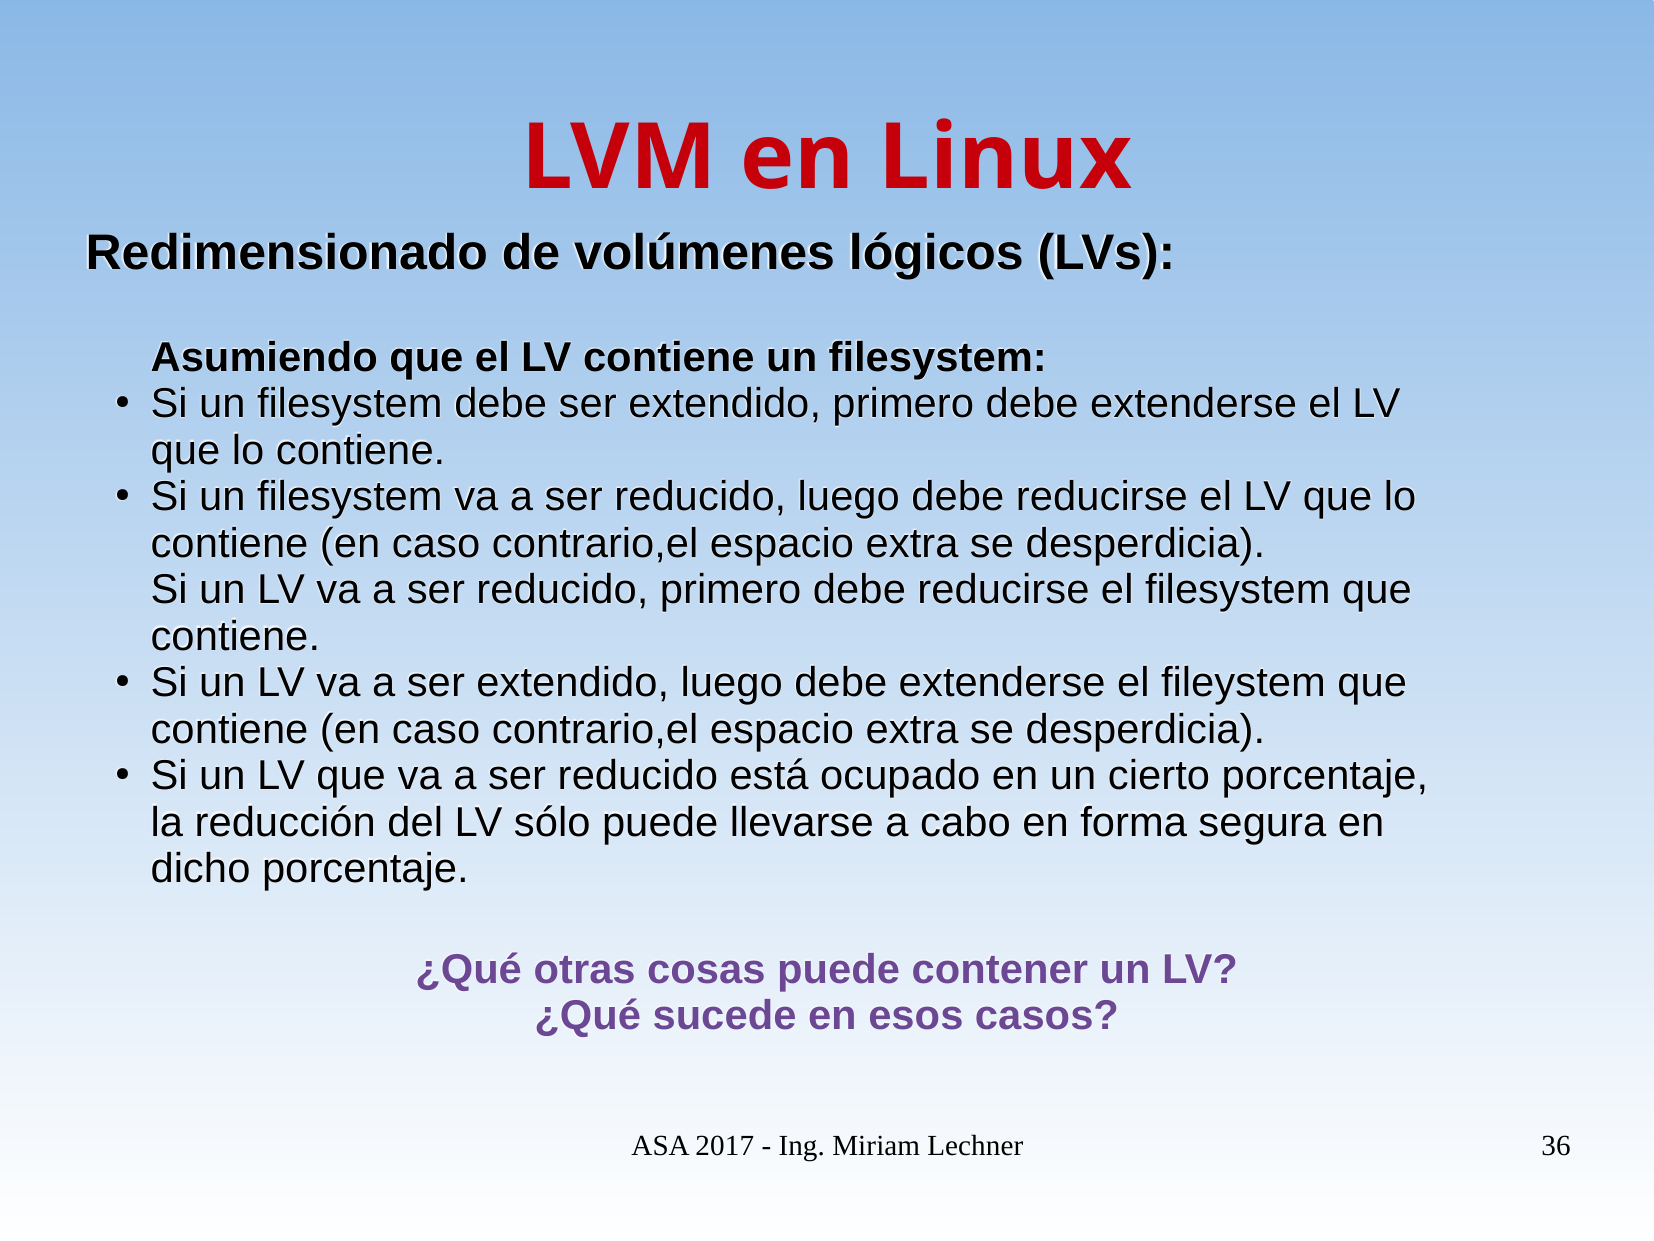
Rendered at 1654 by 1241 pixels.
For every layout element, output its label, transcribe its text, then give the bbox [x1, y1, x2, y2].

text_box Redimensionado de volúmenes lógicos (LVs): [70, 216, 1192, 390]
title LVM en Linux [82, 49, 1571, 257]
text_box ¿Qué otras cosas puede contener un LV? ¿Qué sucede en esos casos? [382, 938, 1271, 1046]
text_box Asumiendo que el LV contiene un filesystem: Si un filesystem debe ser extendido, primero debe extenderse el LV que lo contiene. Si un filesystem va a ser reducido, luego debe reducirse el LV que lo contiene (en caso contrario,el espacio extra se desperdicia). Si un LV va a ser reducido, primero debe reducirse el filesystem que contiene. Si un LV va a ser extendido, luego debe extenderse el fileystem que contiene (en caso contrario,el espacio extra se desperdicia). Si un LV que va a ser reducido está ocupado en un cierto porcentaje, la reducción del LV sólo puede llevarse a cabo en forma segura en dicho porcentaje. [100, 326, 1654, 1008]
